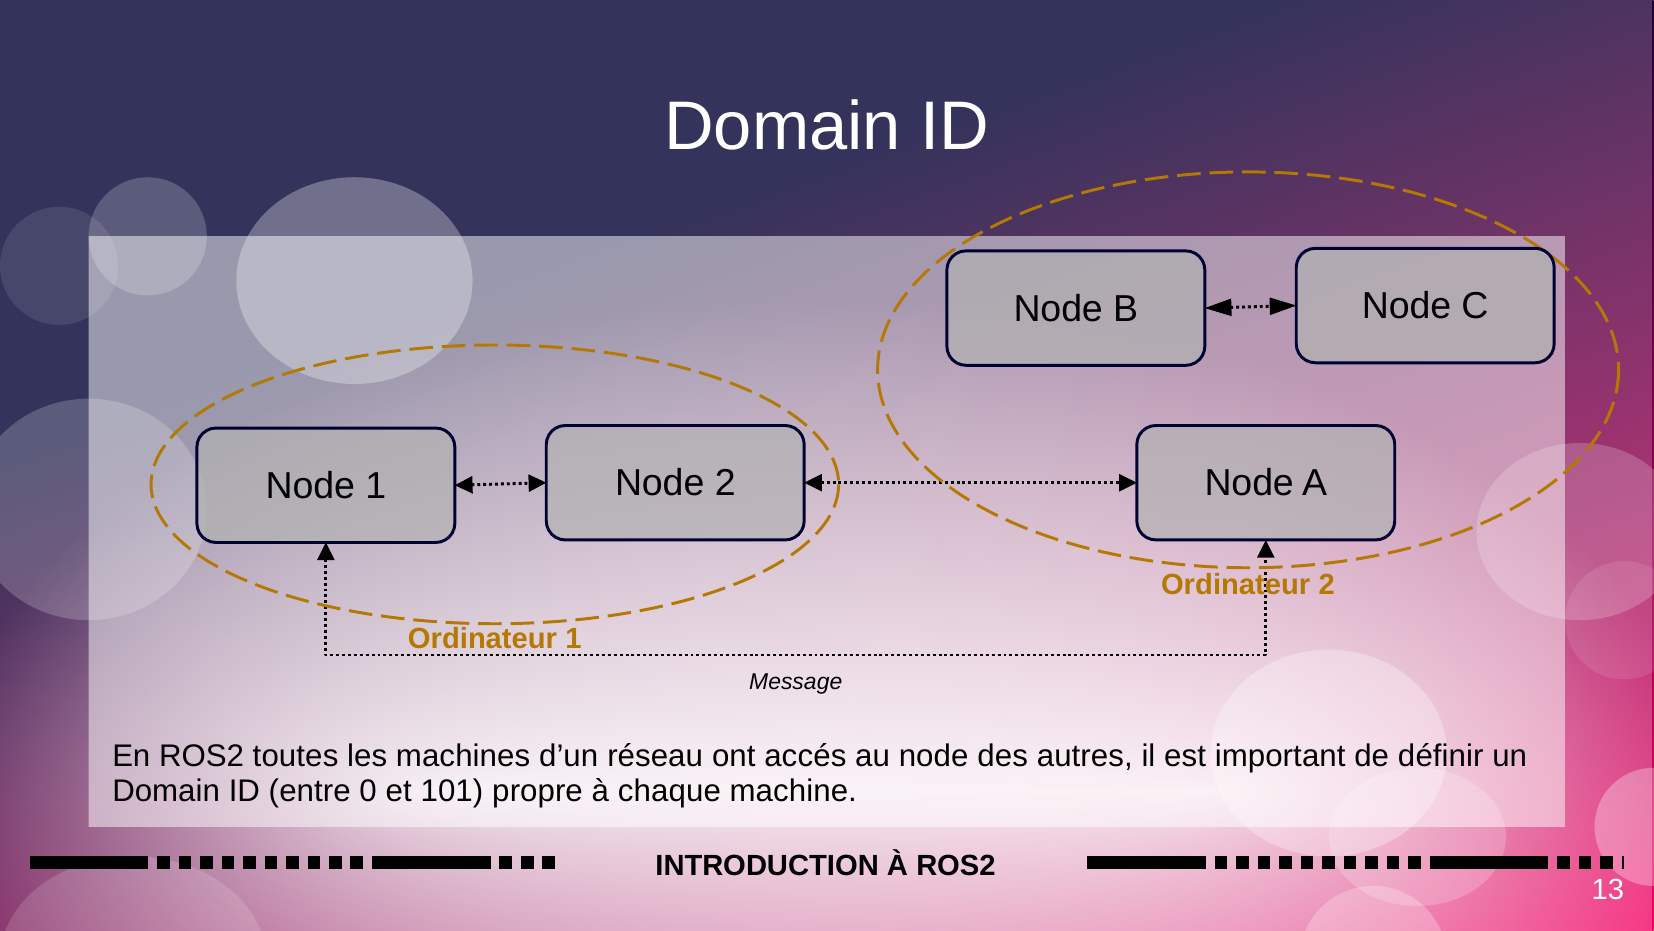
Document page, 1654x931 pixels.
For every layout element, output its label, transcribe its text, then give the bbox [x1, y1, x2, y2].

text_box Node C [1296, 248, 1555, 363]
text_box Ordinateur 2 [877, 171, 1619, 568]
text_box Ordinateur 1 [151, 345, 839, 624]
title Domain ID [88, 44, 1565, 207]
text_box Node B [946, 250, 1205, 366]
list En ROS2 toutes les machines d’un réseau ont accés au node des autres, il est important de définir un Domain ID (entre 0 et 101) propre à chaque machine. [88, 236, 1565, 827]
